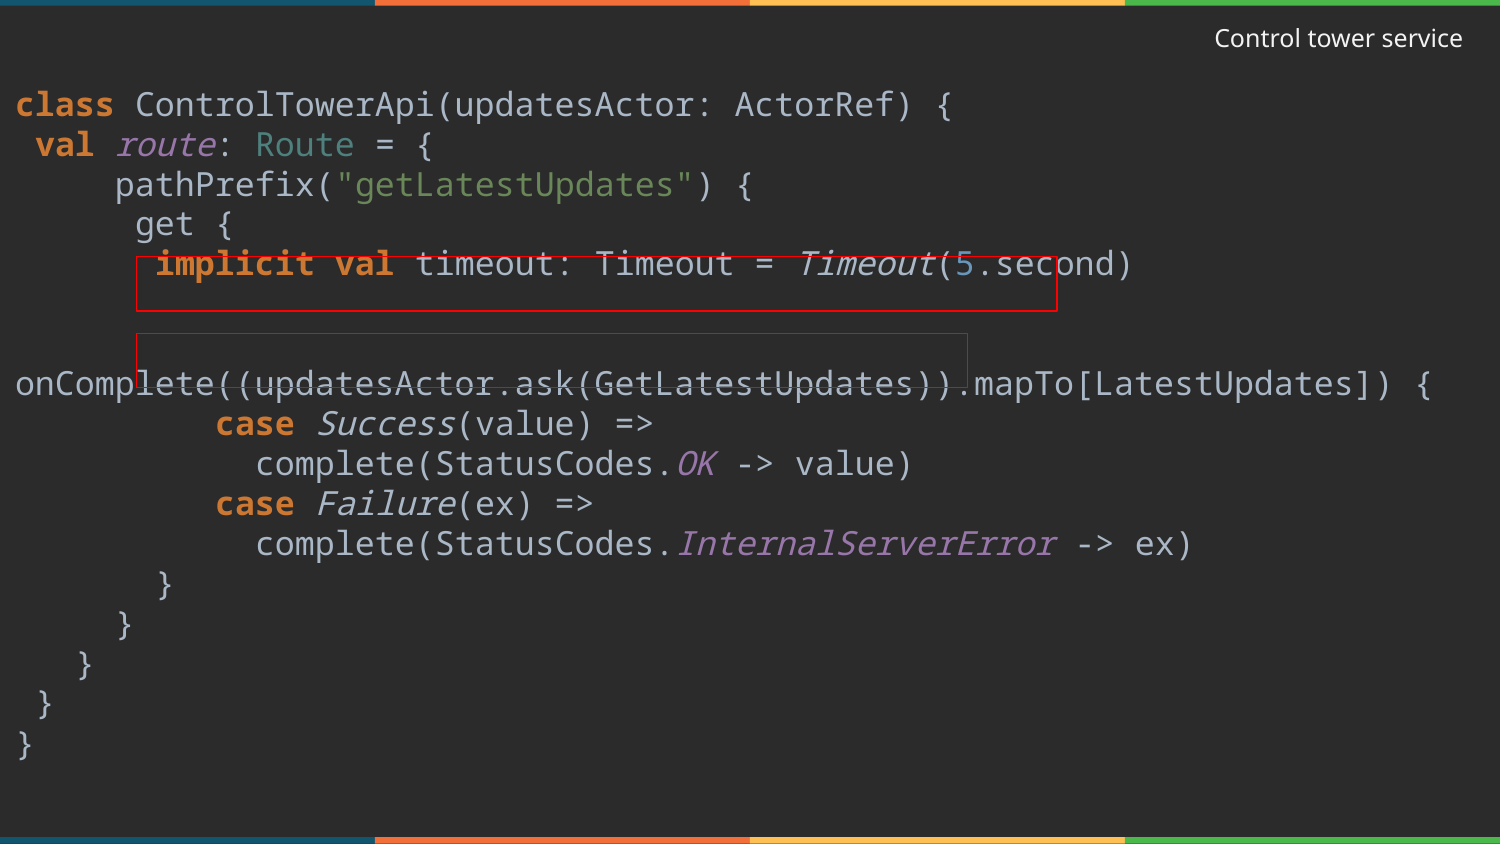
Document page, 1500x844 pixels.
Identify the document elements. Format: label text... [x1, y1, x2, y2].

text_box Control tower service [21, 7, 1479, 107]
text_box [0, 0, 1500, 6]
text_box [0, 838, 1500, 844]
text_box class ControlTowerApi(updatesActor: ActorRef) { val route: Route = { pathPrefix("getLatestUpdates") { get { implicit val timeout: Timeout = Timeout(5.second) onComplete((updatesActor.ask(GetLatestUpdates)).mapTo[LatestUpdates]) { case Success(value) => complete(StatusCodes.OK -> value) case Failure(ex) => complete(StatusCodes.InternalServerError -> ex) } } } } } [0, 7, 1500, 838]
